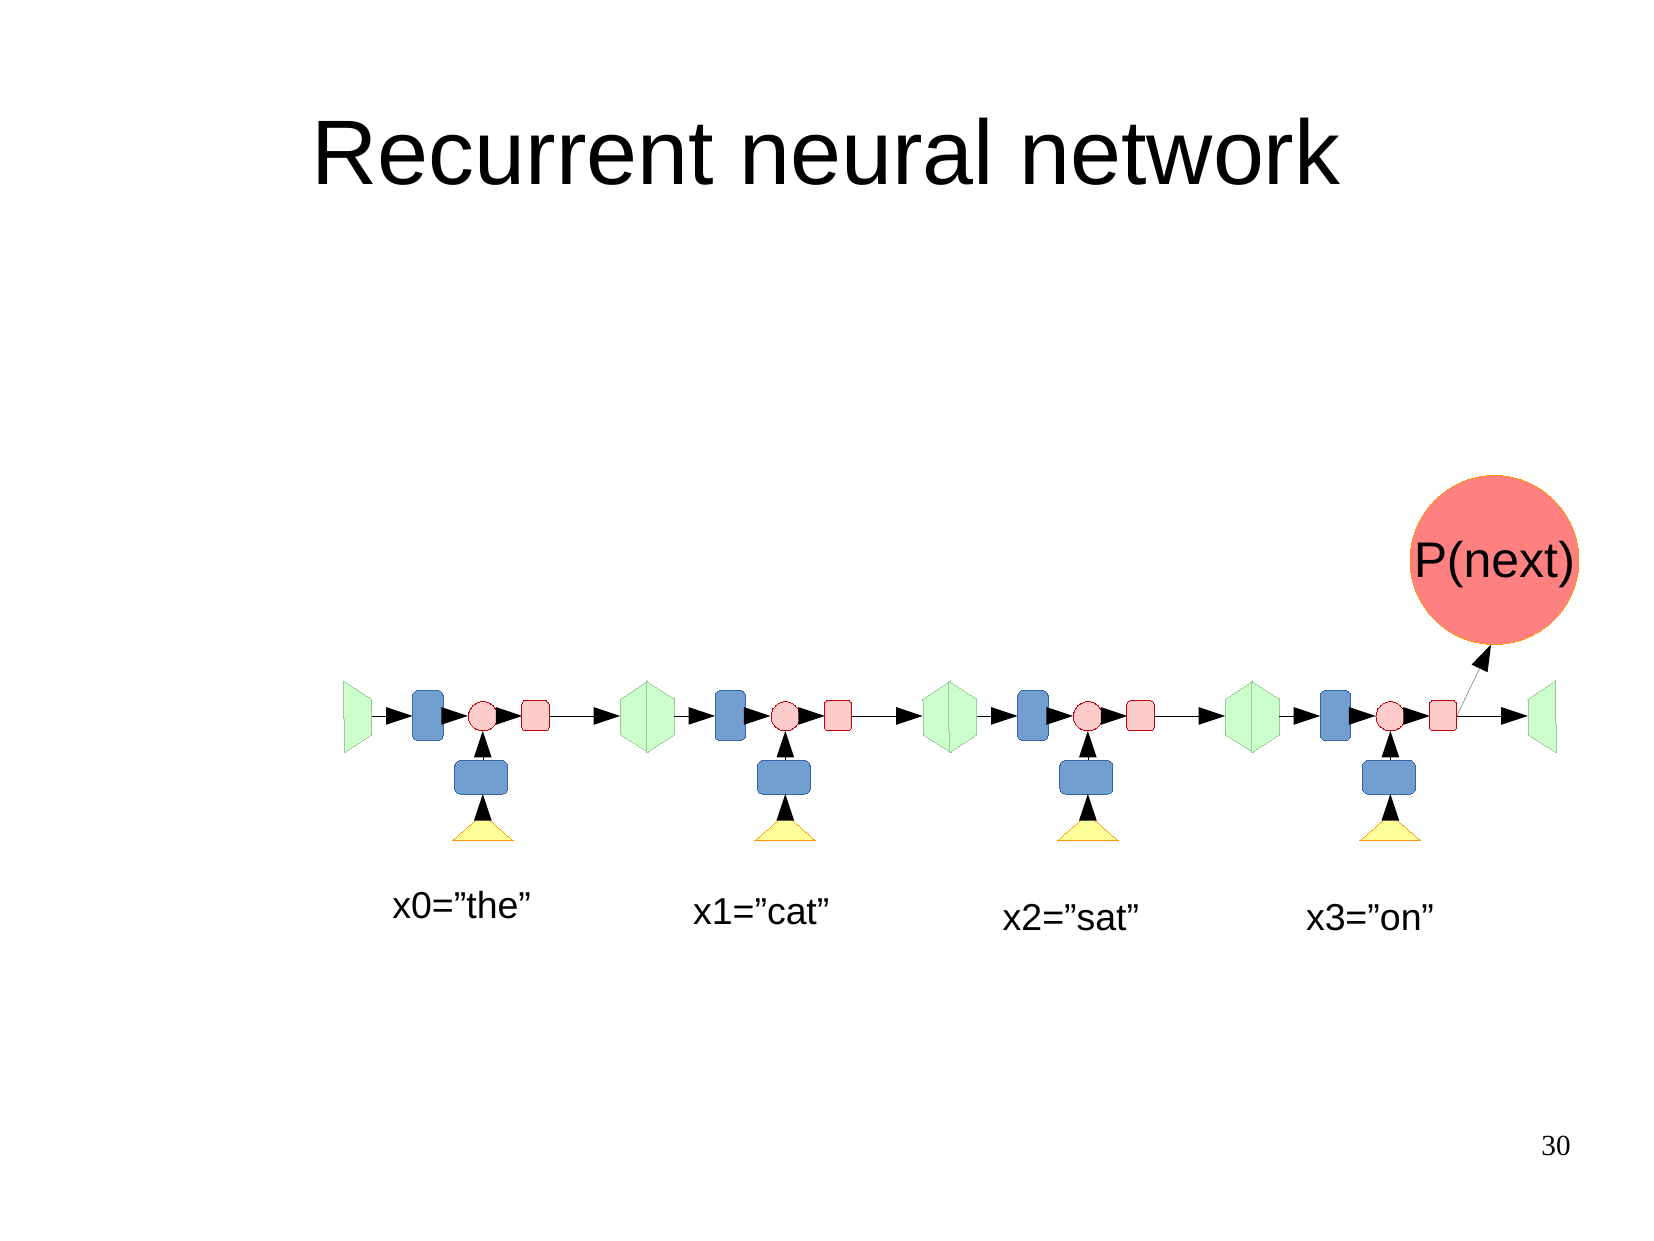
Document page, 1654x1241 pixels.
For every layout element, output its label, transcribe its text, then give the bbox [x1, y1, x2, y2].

text_box [922, 680, 977, 753]
text_box [771, 701, 798, 731]
text_box x3=”on” [1291, 888, 1466, 946]
text_box [757, 760, 811, 795]
text_box [454, 760, 508, 795]
text_box [1073, 701, 1100, 731]
text_box [1225, 680, 1280, 753]
text_box [1126, 700, 1155, 731]
text_box [1057, 821, 1119, 841]
text_box [1375, 701, 1403, 731]
text_box [1359, 821, 1421, 841]
text_box [412, 690, 444, 741]
text_box [452, 821, 514, 841]
text_box P(next) [1410, 475, 1579, 645]
text_box [1017, 690, 1049, 741]
text_box [1059, 760, 1113, 795]
text_box [824, 700, 852, 731]
text_box [1527, 680, 1557, 753]
title Recurrent neural network [82, 49, 1571, 257]
text_box [1429, 700, 1457, 731]
text_box x0=”the” [377, 877, 563, 934]
text_box [468, 701, 495, 731]
text_box x2=”sat” [987, 888, 1171, 946]
text_box [715, 690, 746, 741]
text_box [343, 681, 372, 753]
text_box [1362, 760, 1416, 795]
text_box [1320, 690, 1351, 741]
text_box x1=”cat” [678, 883, 862, 940]
text_box [620, 680, 675, 753]
text_box [754, 821, 816, 841]
text_box [521, 700, 550, 731]
